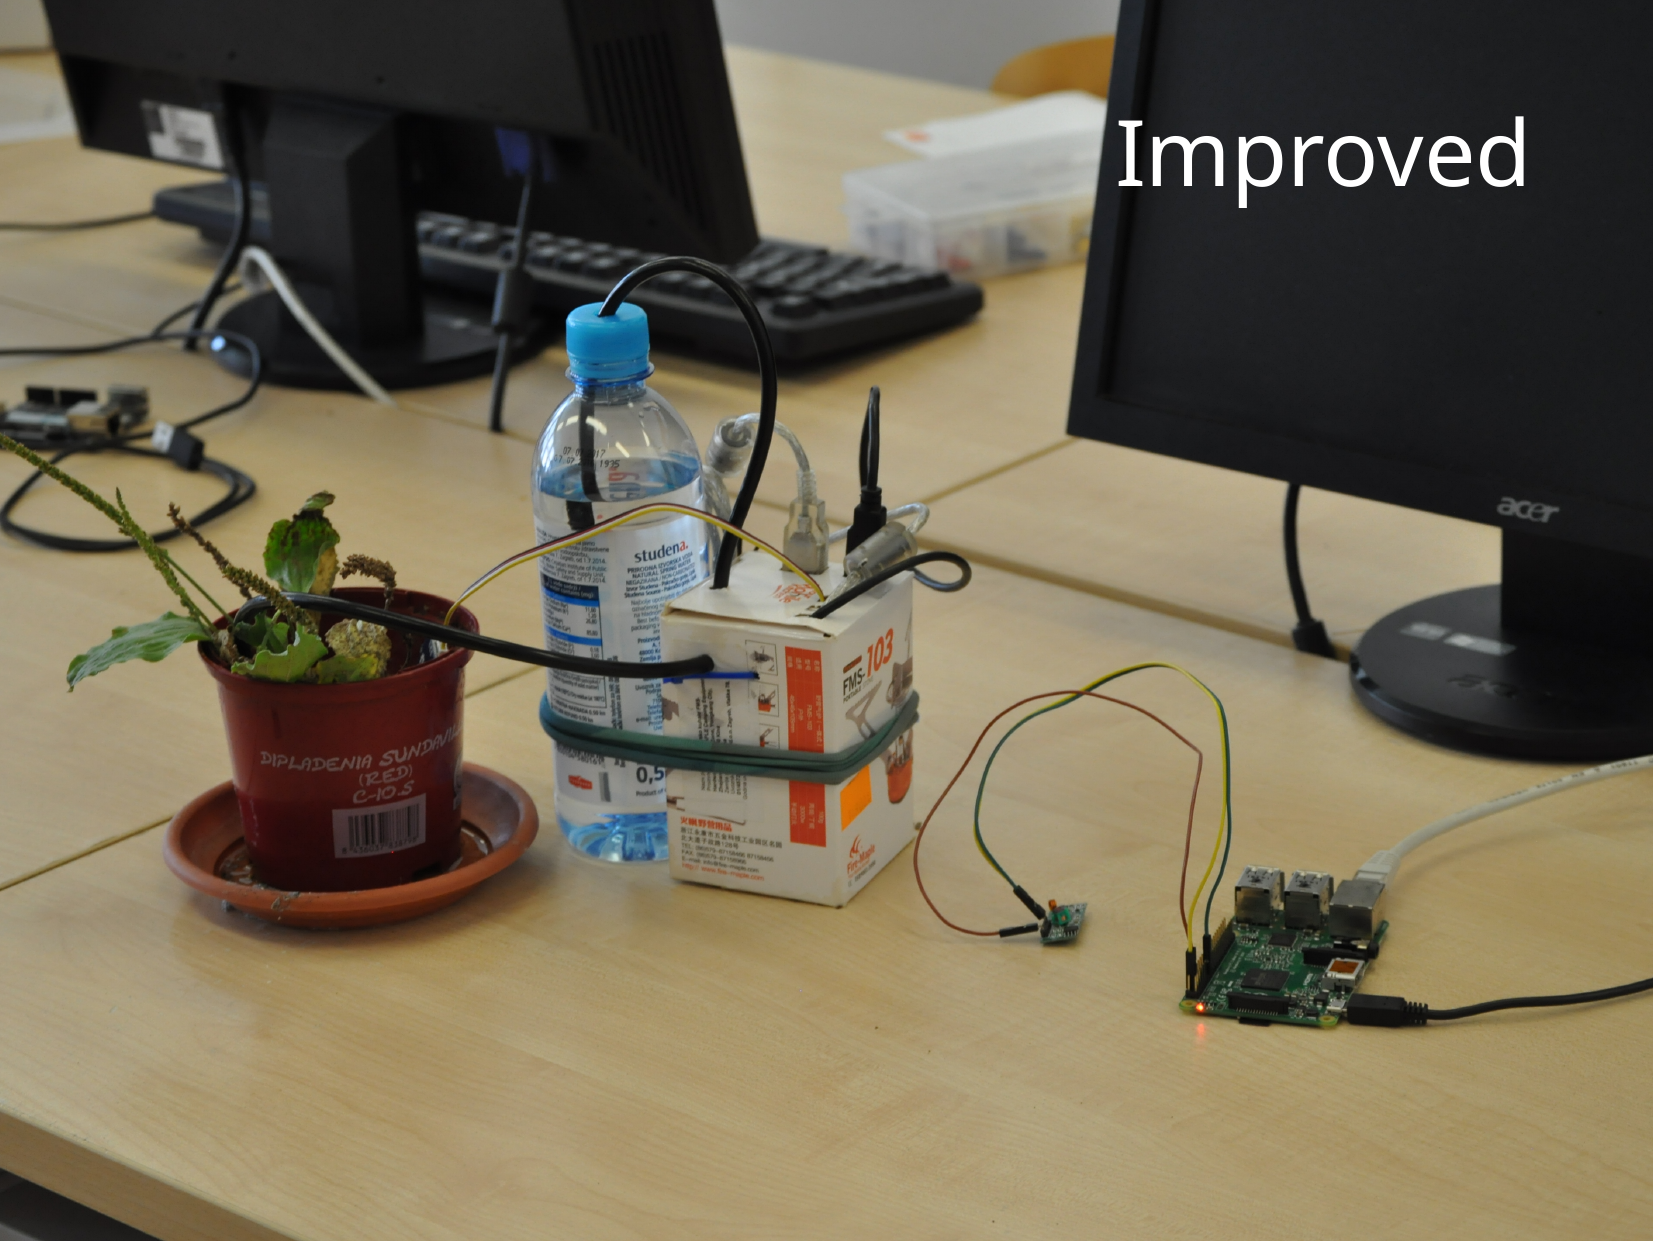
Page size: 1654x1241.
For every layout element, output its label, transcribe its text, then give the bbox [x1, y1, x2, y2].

title Improved [45, 47, 1533, 256]
picture [0, 0, 1653, 1241]
